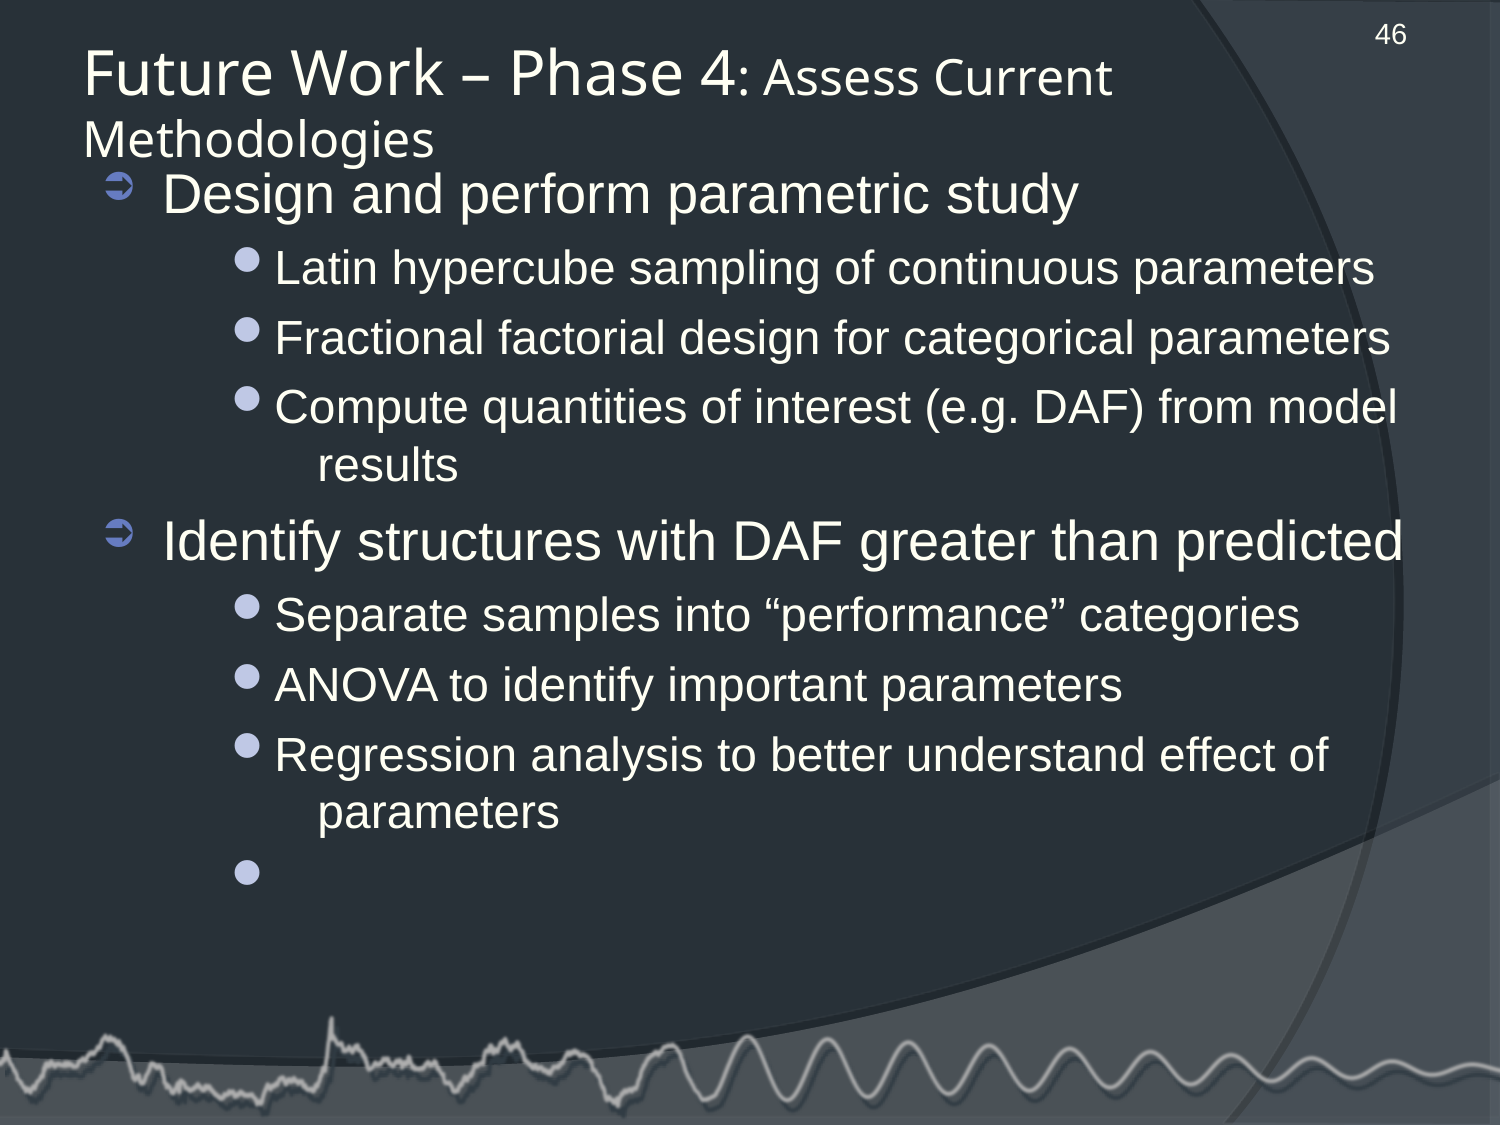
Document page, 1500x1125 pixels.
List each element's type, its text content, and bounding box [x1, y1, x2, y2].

title Future Work – Phase 4: Assess Current Methodologies [75, 24, 1426, 125]
picture [0, 987, 1500, 1125]
list Design and perform parametric study Latin hypercube sampling of continuous parameters Fractional factorial design for categorical parameters Compute quantities of interest (e.g. DAF) from model results Identify structures with DAF greater than predicted Separate samples into “performance” categories ANOVA to identify important parameters Regression analysis to better understand effect of parameters [75, 149, 1426, 1005]
text_box <number> [1374, 0, 1500, 60]
